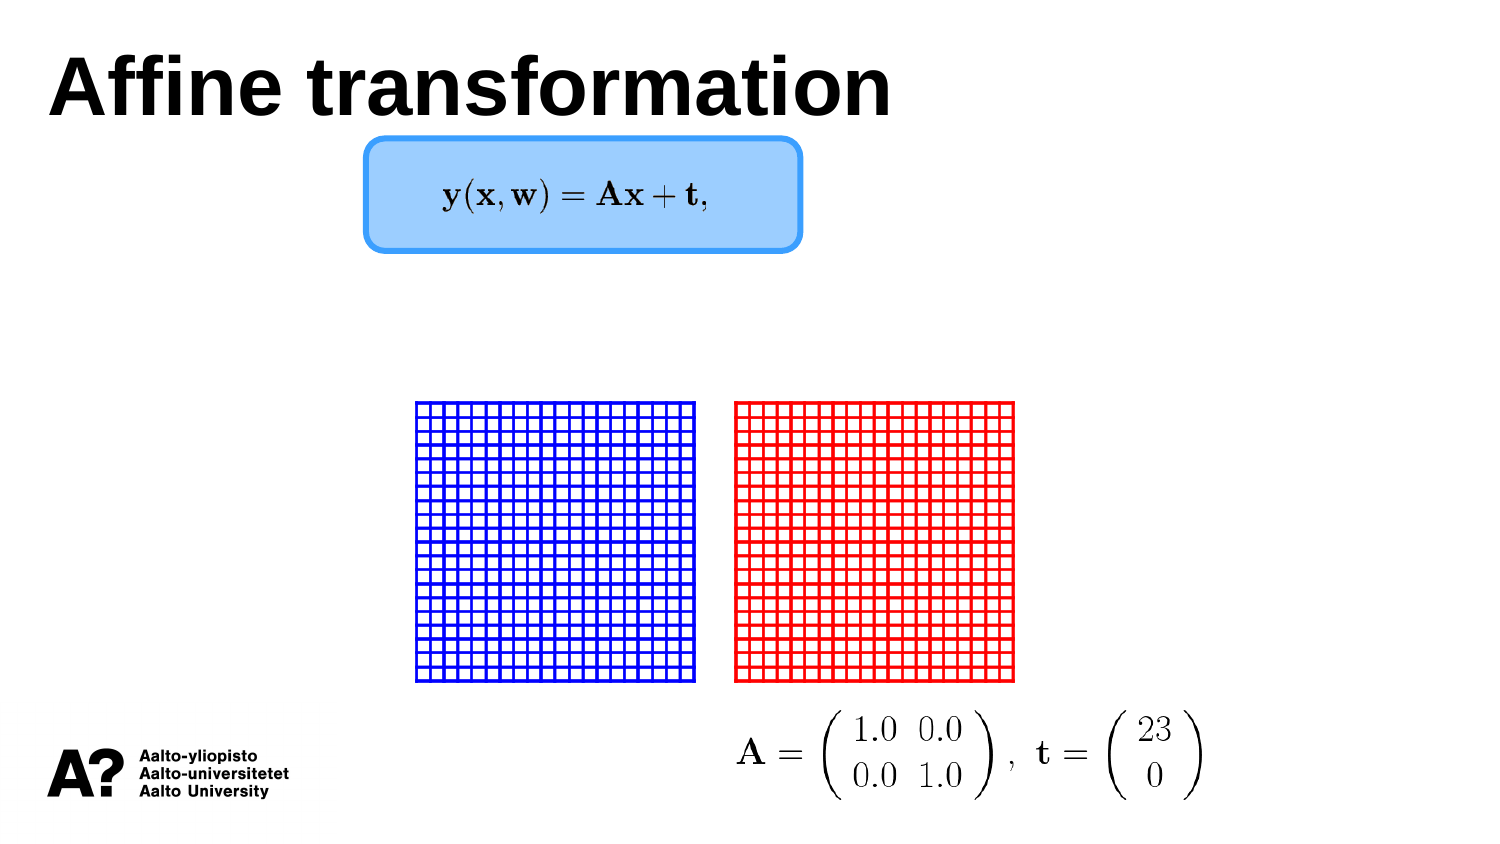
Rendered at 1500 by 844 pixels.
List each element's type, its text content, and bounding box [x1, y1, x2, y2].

text_box [365, 138, 801, 251]
picture [436, 165, 706, 243]
picture [387, 250, 1333, 834]
picture [0, 702, 337, 844]
list Affine transformation [47, 32, 1442, 197]
